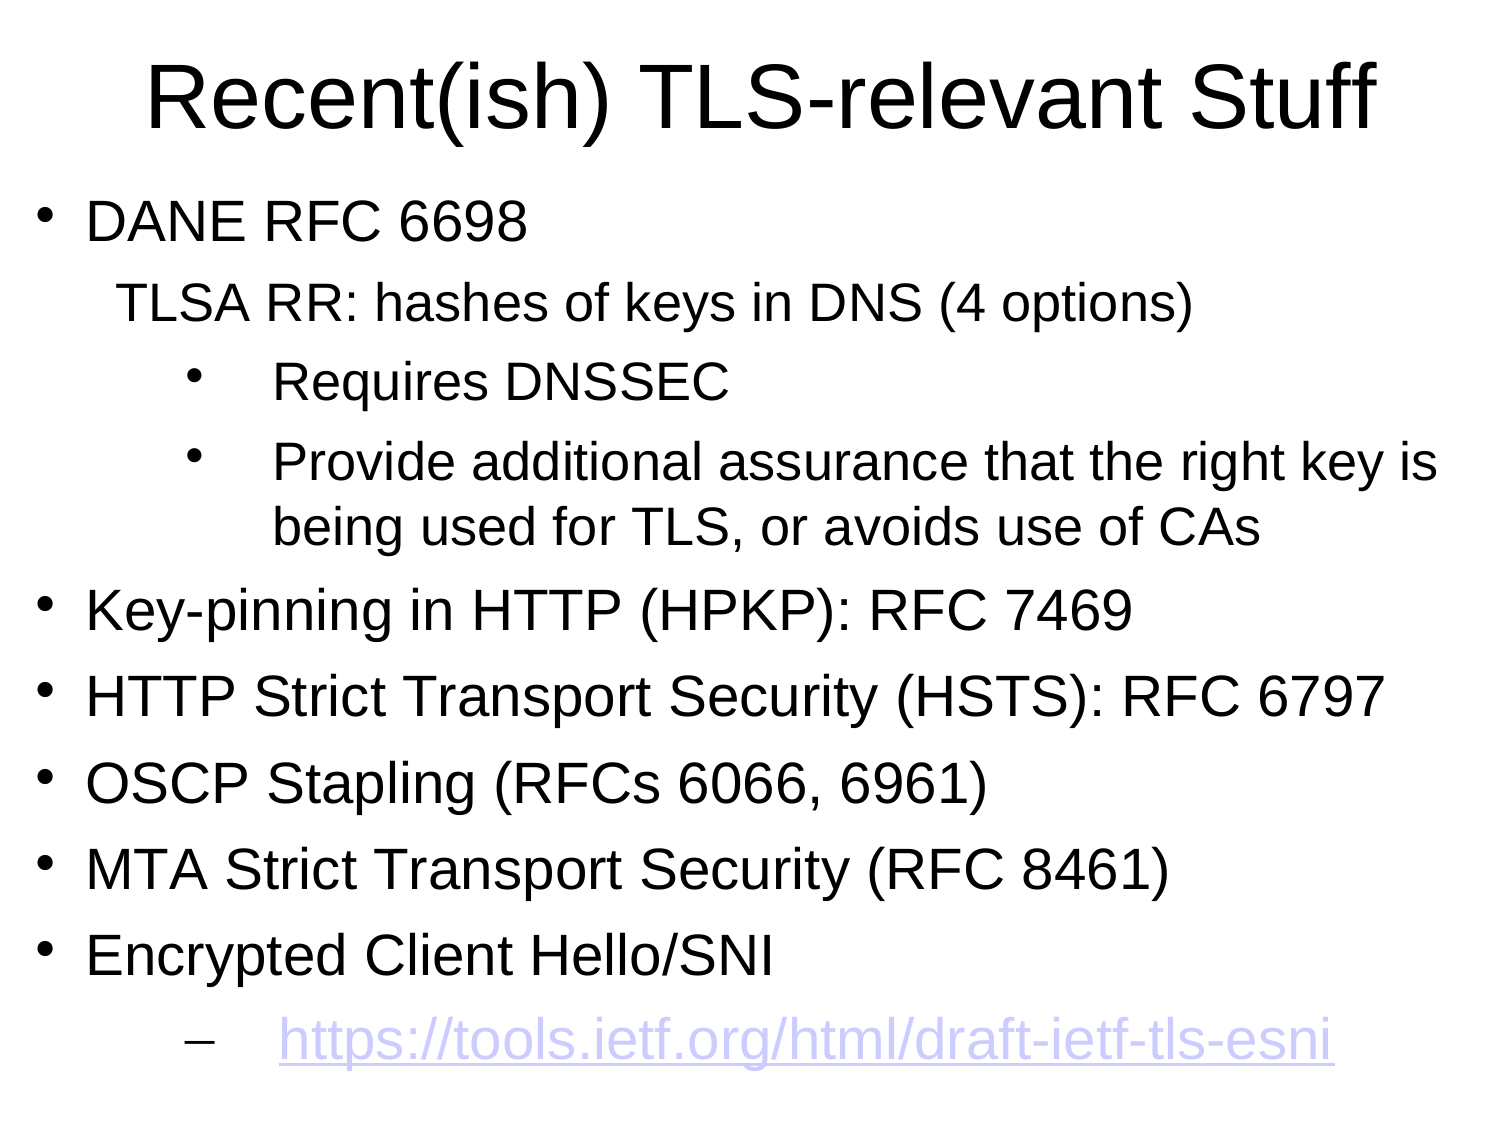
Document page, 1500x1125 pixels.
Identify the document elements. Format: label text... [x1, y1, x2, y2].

title Recent(ish) TLS-relevant Stuff [112, 0, 1385, 183]
list DANE RFC 6698 TLSA RR: hashes of keys in DNS (4 options) Requires DNSSEC Provide additional assurance that the right key is being used for TLS, or avoids use of CAs Key-pinning in HTTP (HPKP): RFC 7469 HTTP Strict Transport Security (HSTS): RFC 6797 OSCP Stapling (RFCs 6066, 6961) MTA Strict Transport Security (RFC 8461) Encrypted Client Hello/SNI https://tools.ietf.org/html/draft-ietf-tls-esni [35, 183, 1477, 1118]
